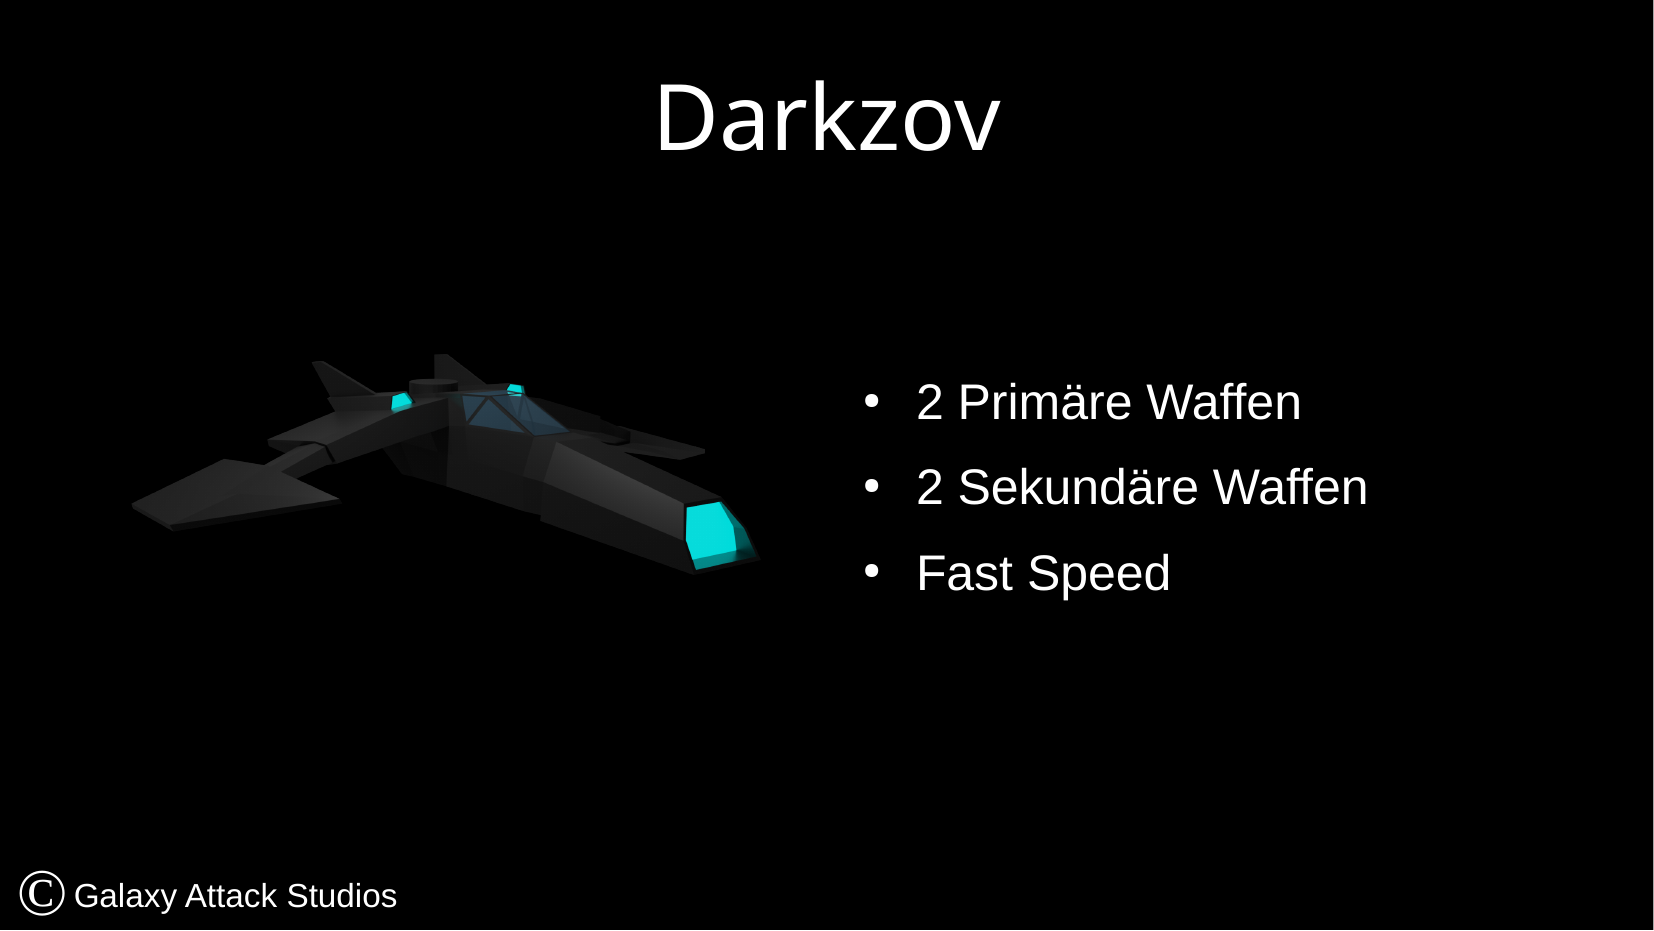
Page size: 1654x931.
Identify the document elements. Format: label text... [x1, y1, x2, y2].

title Darkzov [82, 37, 1571, 193]
picture [63, 283, 790, 692]
list 2 Primäre Waffen 2 Sekundäre Waffen Fast Speed [845, 217, 1572, 758]
